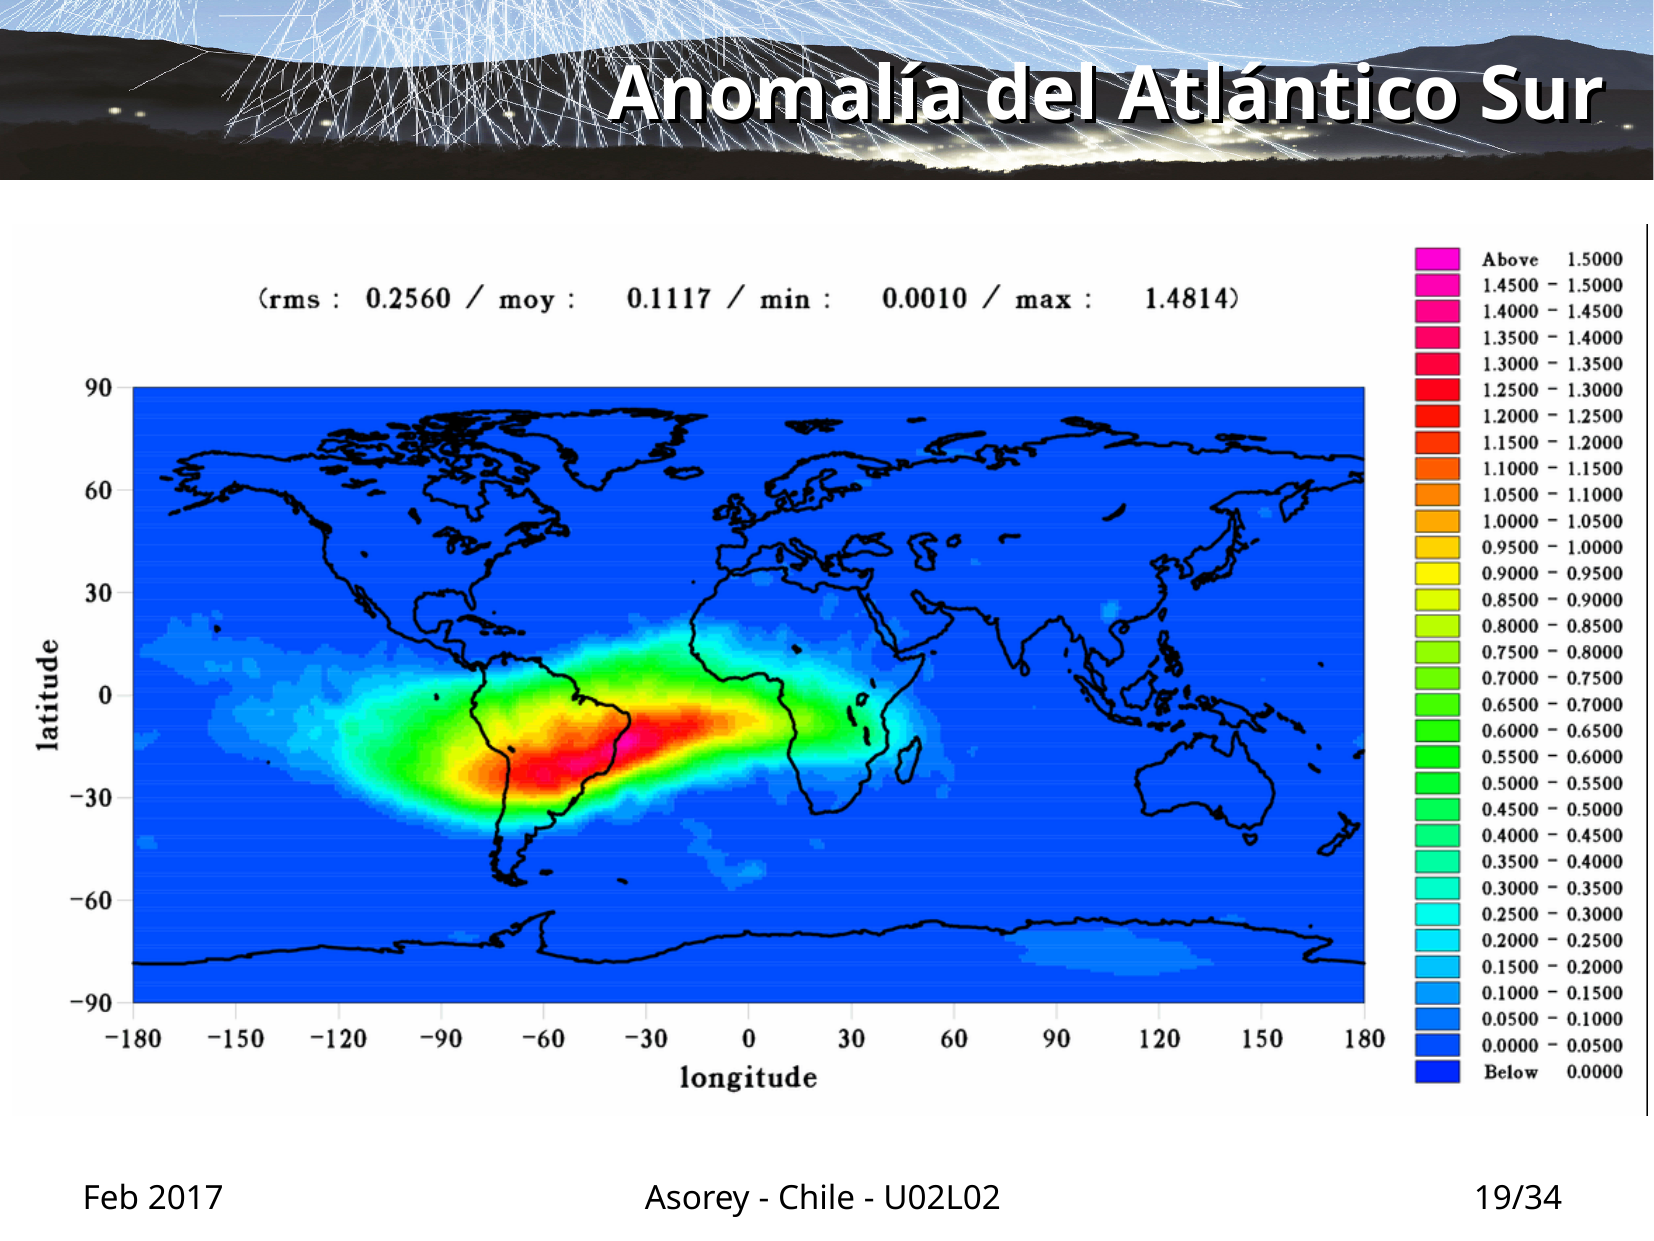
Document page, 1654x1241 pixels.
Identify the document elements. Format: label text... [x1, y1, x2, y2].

title Anomalía del Atlántico Sur [45, 15, 1606, 166]
picture [12, 224, 1648, 1116]
picture [0, 0, 1654, 180]
